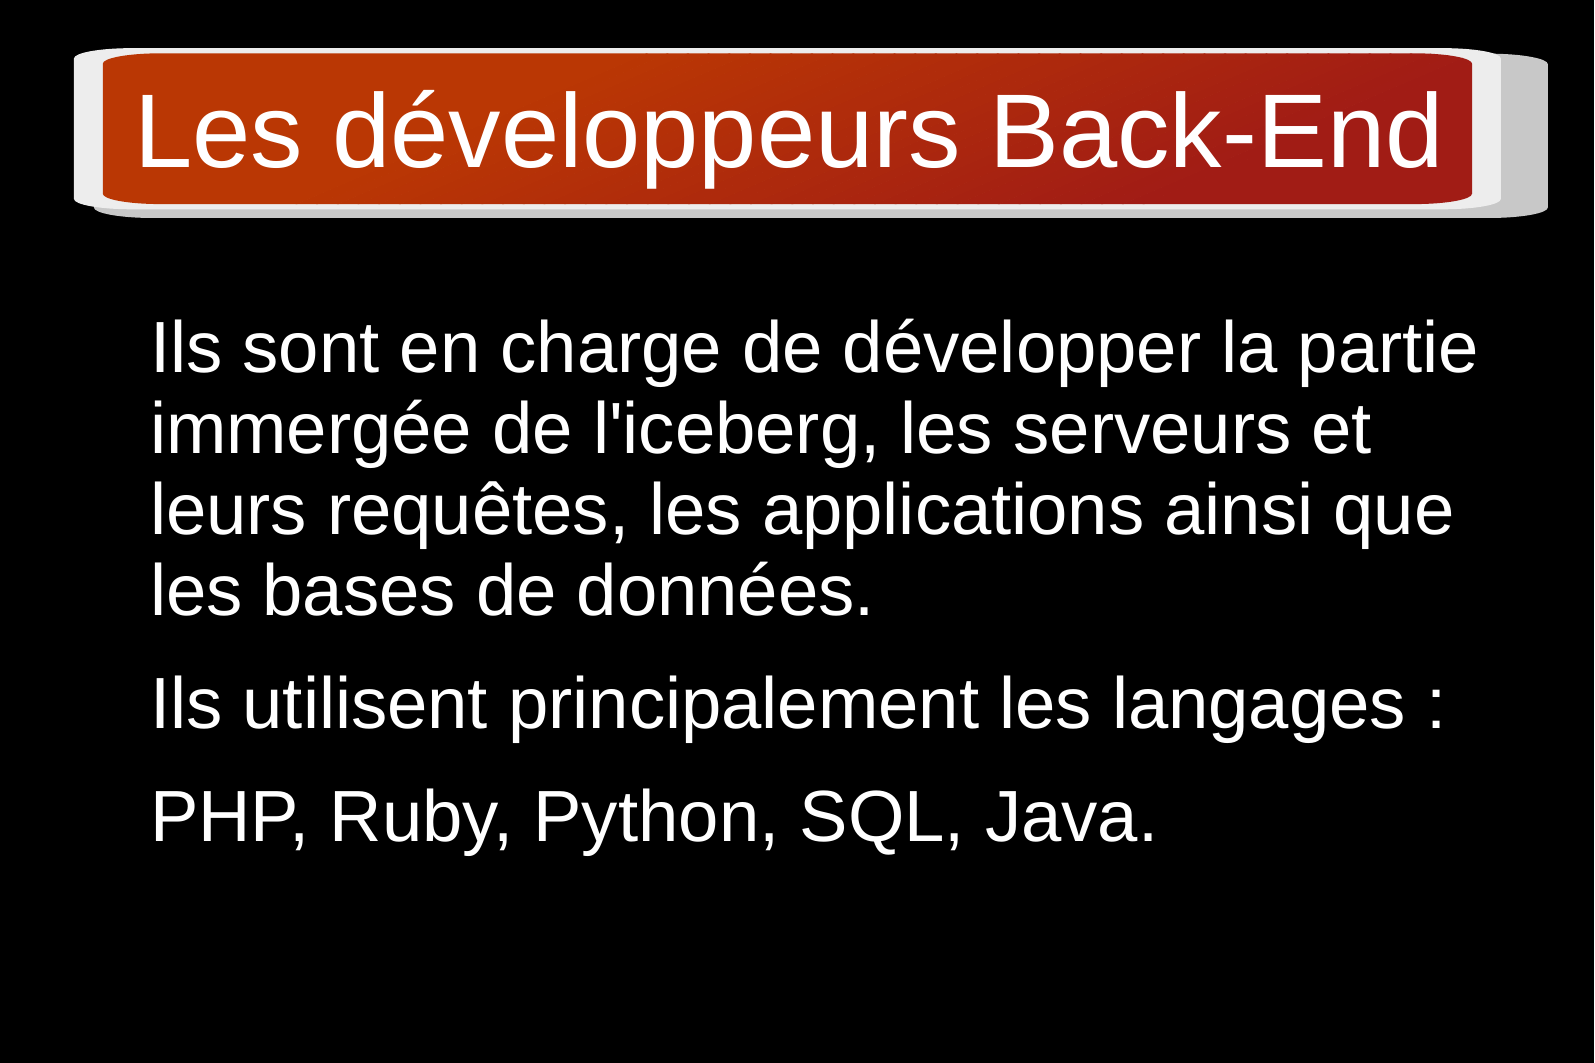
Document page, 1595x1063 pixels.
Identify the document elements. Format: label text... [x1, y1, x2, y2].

title Les développeurs Back-End [79, 42, 1501, 220]
picture [0, 35, 1595, 237]
list Ils sont en charge de développer la partie immergée de l'iceberg, les serveurs et leurs requêtes, les applications ainsi que les bases de données. Ils utilisent principalement les langages : PHP, Ruby, Python, SQL, Java. [82, 307, 1518, 924]
